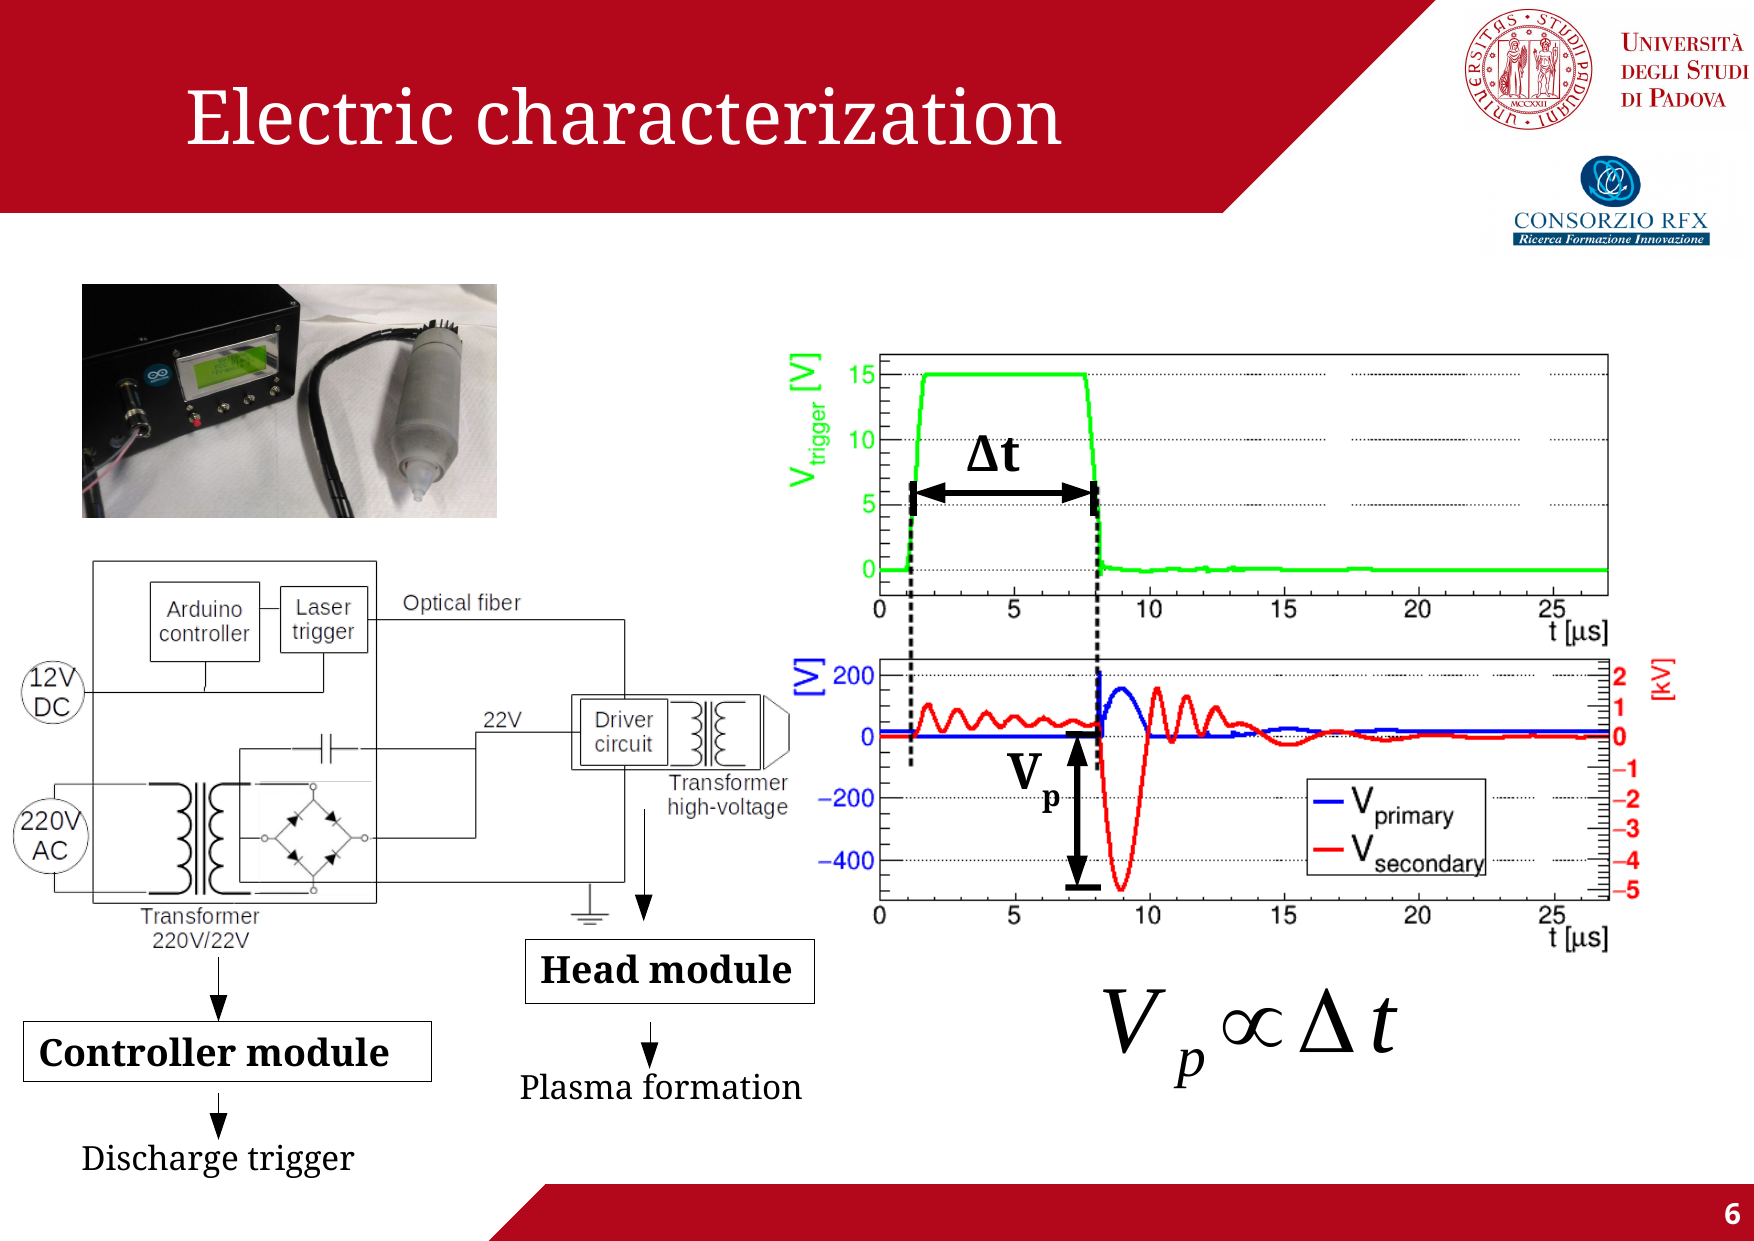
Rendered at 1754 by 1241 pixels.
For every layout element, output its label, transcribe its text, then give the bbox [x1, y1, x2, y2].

text_box Discharge trigger [11, 1129, 426, 1235]
title Electric characterization [10, 0, 1241, 244]
text_box Vp [992, 732, 1075, 868]
picture [1476, 140, 1750, 259]
text_box Δt [950, 495, 1089, 549]
text_box Controller module [23, 1021, 432, 1082]
picture [1463, 7, 1750, 131]
text_box Δt [950, 413, 1089, 490]
text_box Vp [1079, 732, 1130, 868]
chart [1074, 968, 1425, 1089]
picture [82, 284, 497, 518]
picture [1, 342, 1710, 969]
text_box Head module [525, 939, 815, 1004]
text_box Plasma formation [454, 1058, 869, 1164]
